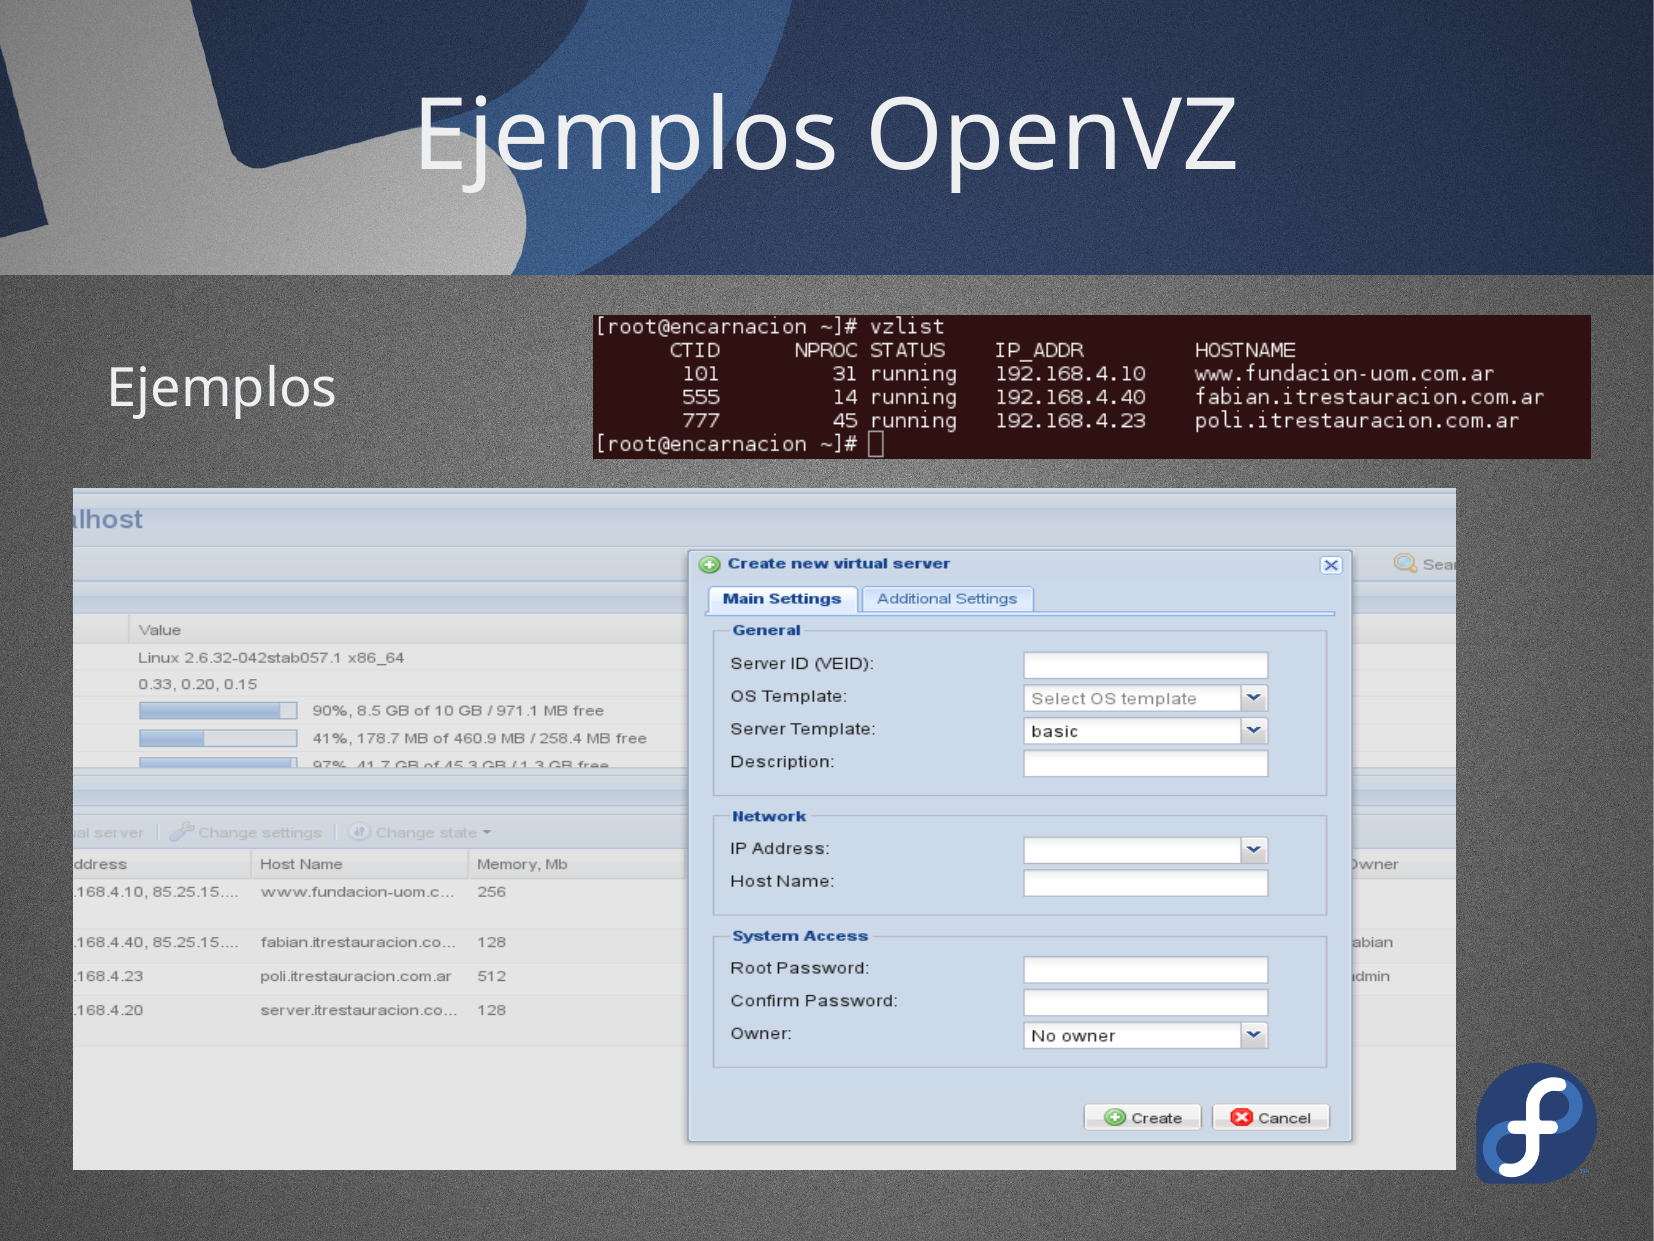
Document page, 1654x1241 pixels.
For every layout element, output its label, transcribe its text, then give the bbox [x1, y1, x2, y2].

picture [0, 0, 1654, 1241]
text_box Ejemplos OpenVZ [88, 29, 1565, 237]
text_box Ejemplos [88, 354, 1565, 1064]
